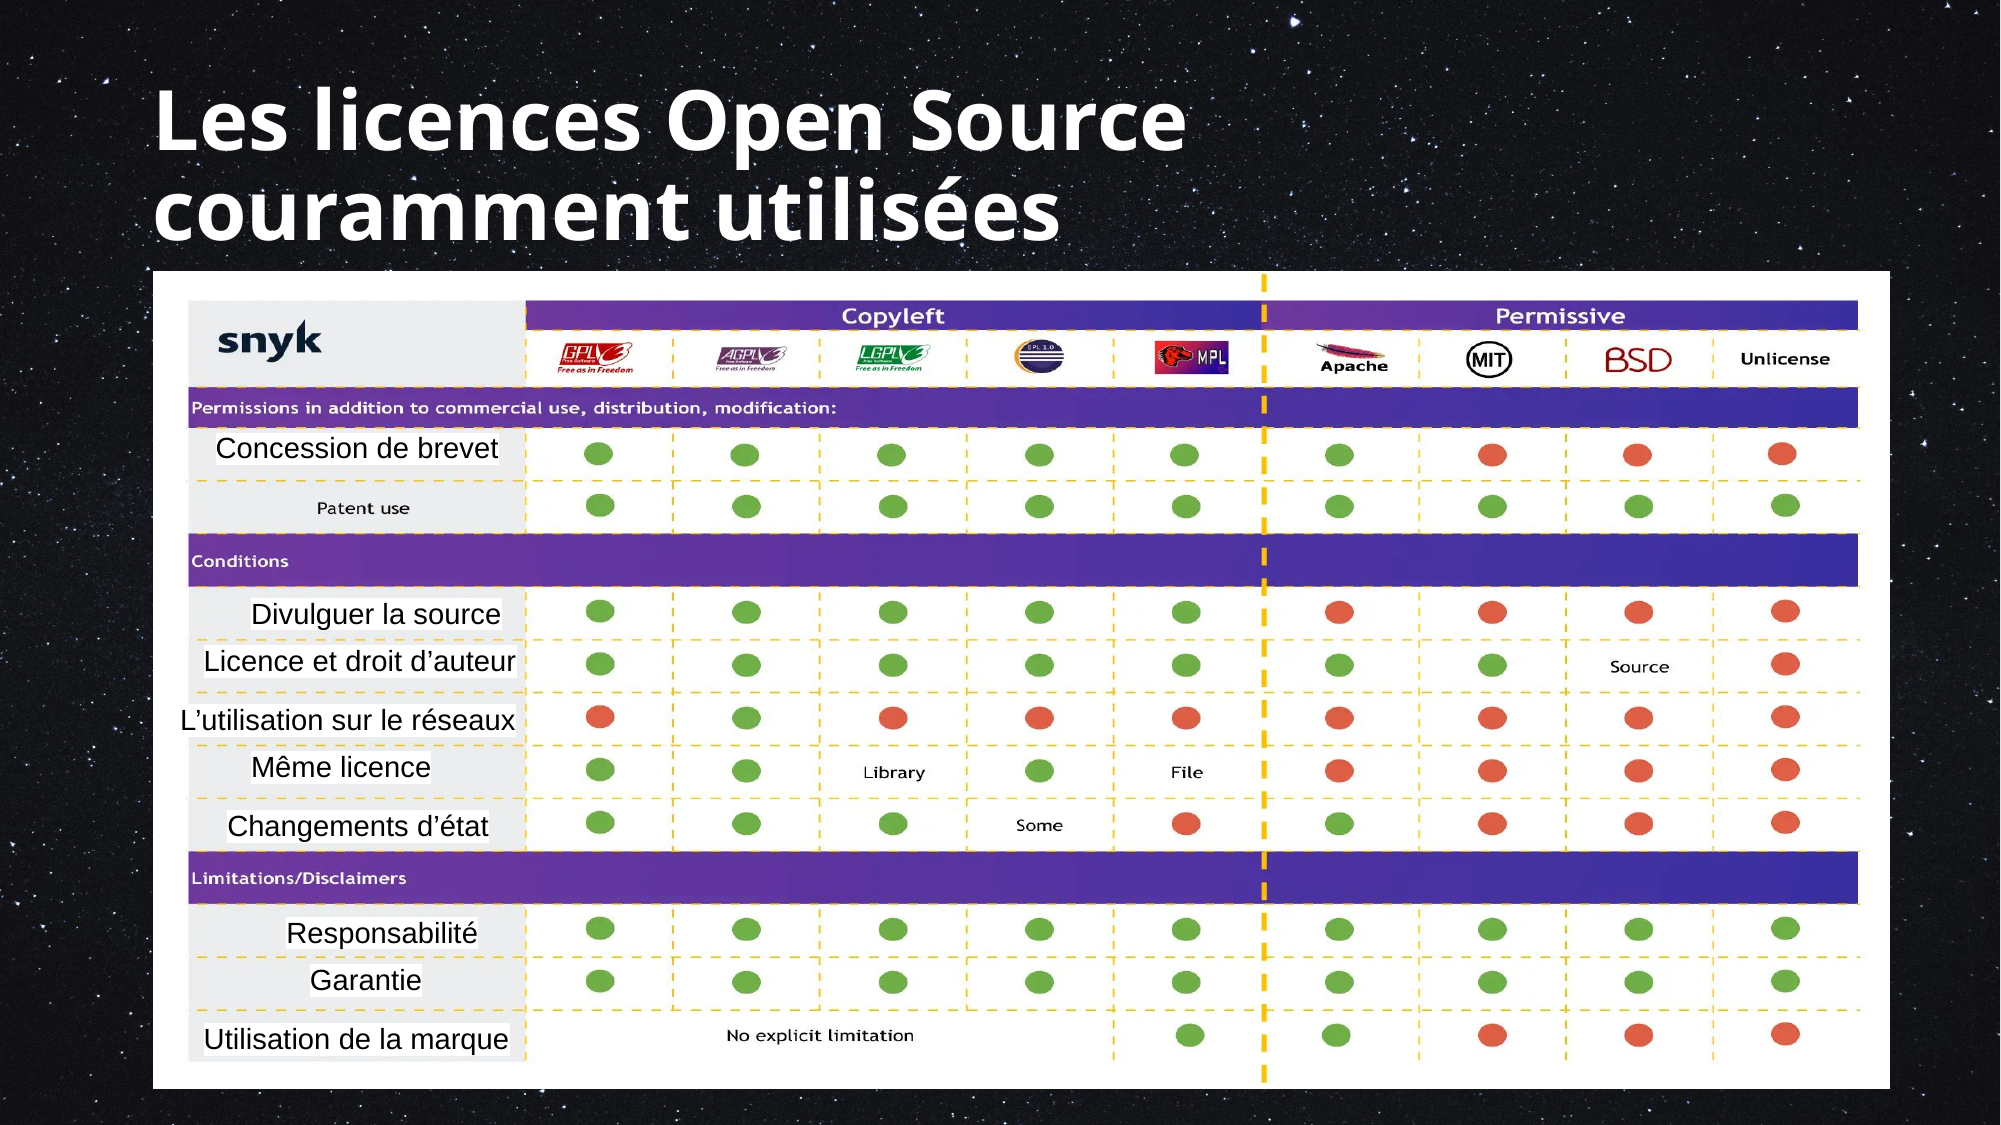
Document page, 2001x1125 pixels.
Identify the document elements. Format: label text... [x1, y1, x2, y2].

text_box Utilisation de la marque [188, 1015, 556, 1064]
text_box Même licence [236, 744, 603, 792]
text_box Garantie [295, 956, 662, 1005]
picture [0, 0, 2001, 1125]
text_box Concession de brevet [200, 425, 567, 473]
text_box Responsabilité [271, 909, 638, 957]
title Les licences Open Source couramment utilisées [137, 59, 1359, 278]
text_box Divulguer la source [236, 590, 603, 638]
text_box Changements d’état [212, 803, 579, 851]
text_box Licence et droit d’auteur [188, 637, 556, 686]
text_box L’utilisation sur le réseaux [165, 696, 567, 745]
